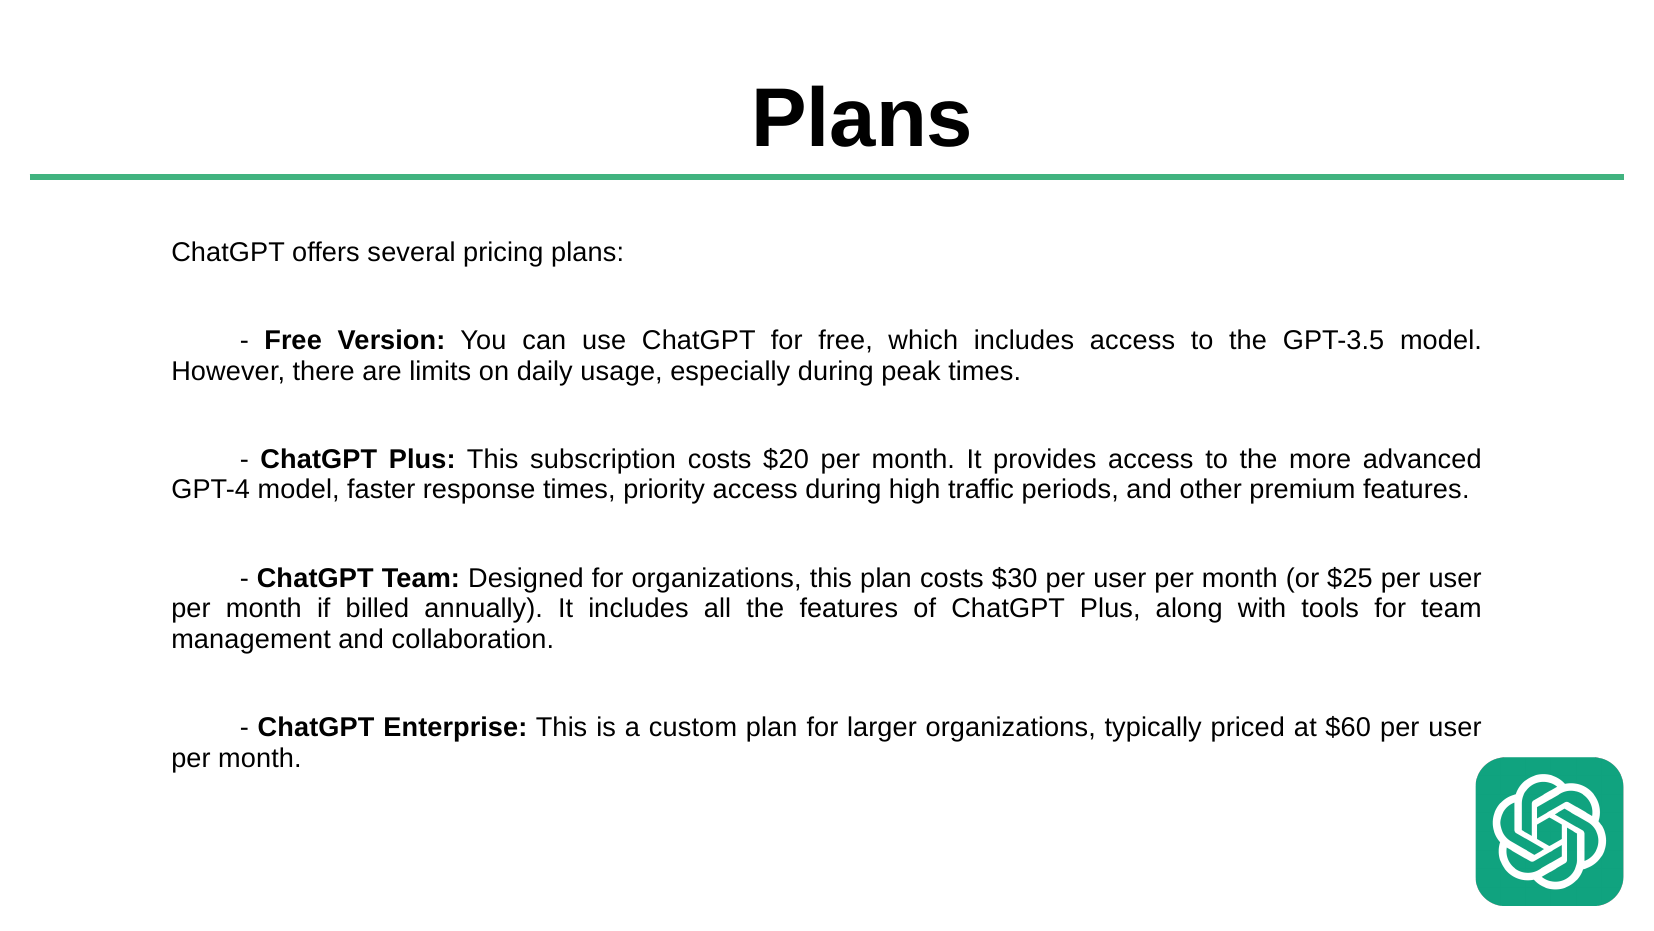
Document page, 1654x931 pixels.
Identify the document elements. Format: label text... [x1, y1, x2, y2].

title Plans [50, 66, 1604, 170]
picture [1475, 757, 1624, 906]
list ChatGPT offers several pricing plans: - Free Version: You can use ChatGPT for free, which includes access to the GPT-3.5 model. However, there are limits on daily usage, especially during peak times. - ChatGPT Plus: This subscription costs $20 per month. It provides access to the more advanced GPT-4 model, faster response times, priority access during high traffic periods, and other premium features​. - ChatGPT Team: Designed for organizations, this plan costs $30 per user per month (or $25 per user per month if billed annually). It includes all the features of ChatGPT Plus, along with tools for team management and collaboration​. - ChatGPT Enterprise: This is a custom plan for larger organizations, typically priced at $60 per user per month. [171, 236, 1483, 776]
